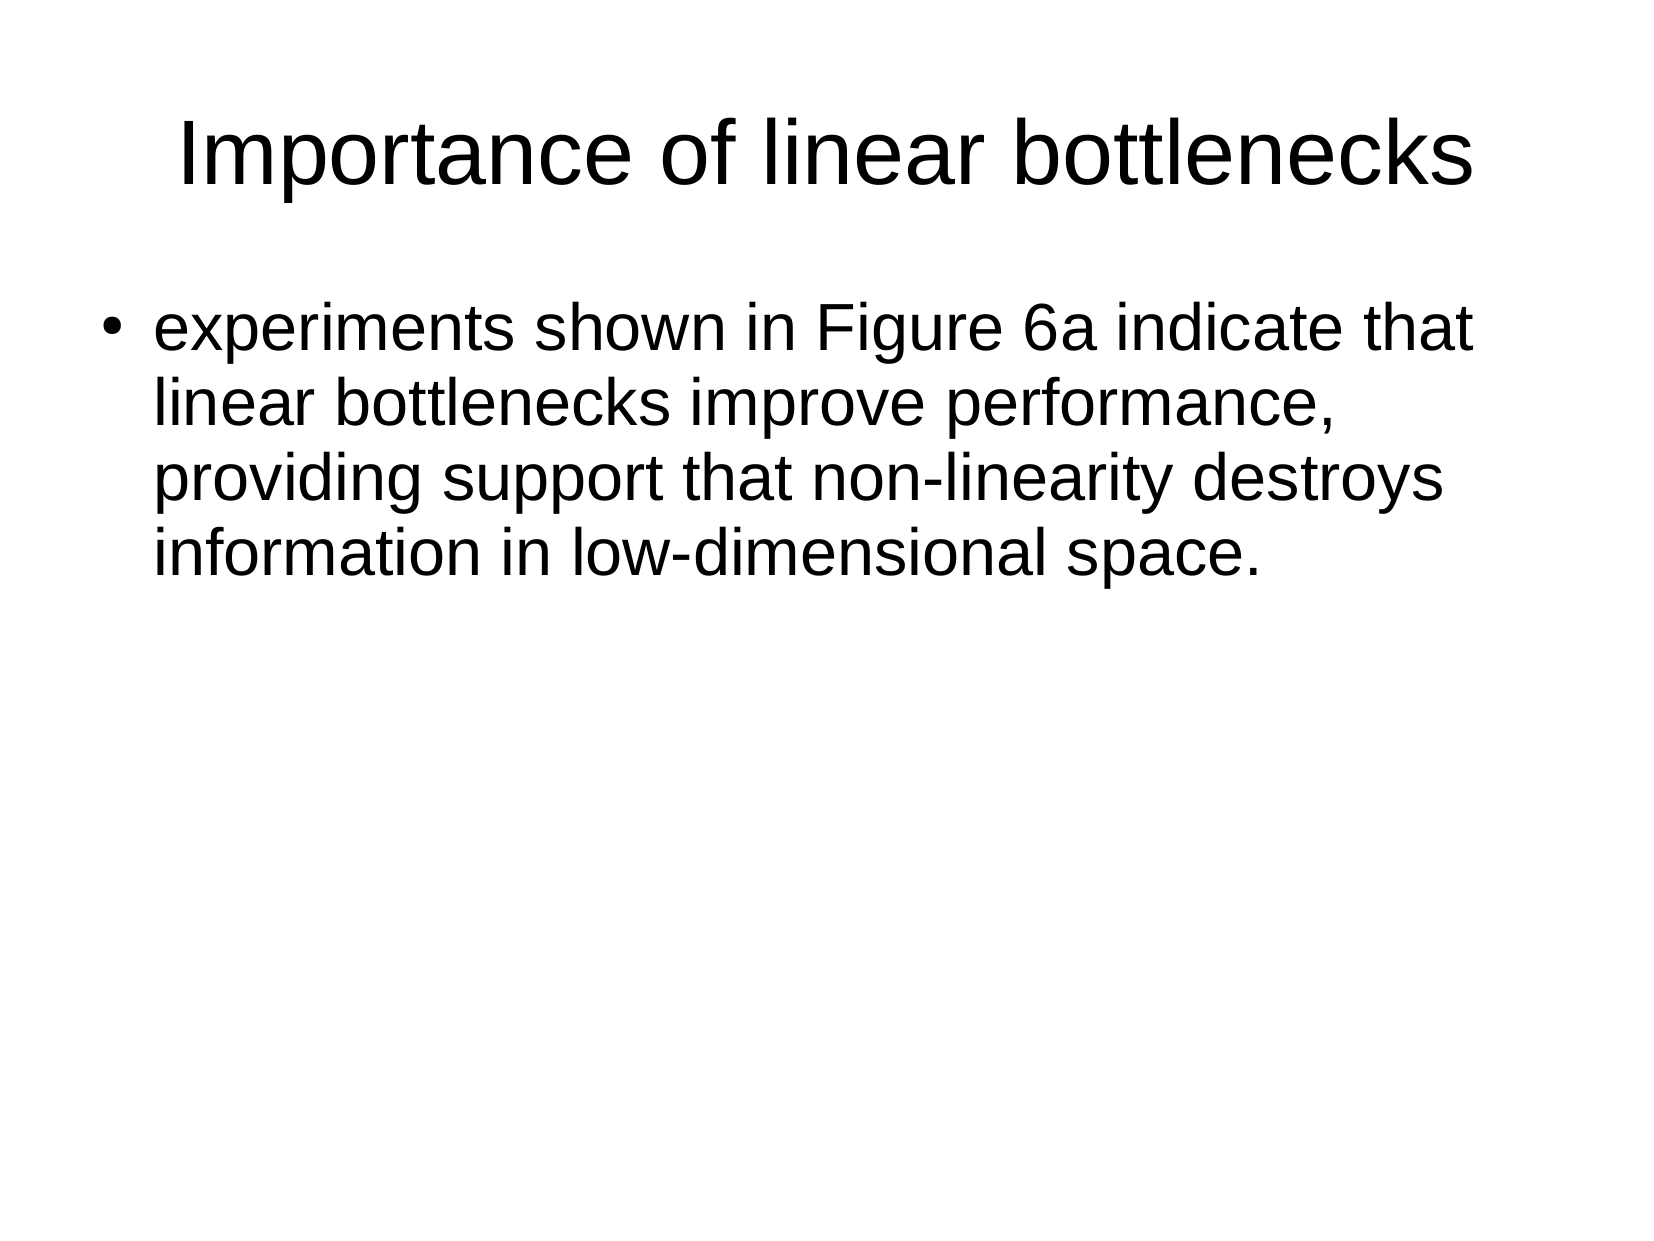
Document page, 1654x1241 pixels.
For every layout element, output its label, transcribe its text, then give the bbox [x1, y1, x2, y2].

title Importance of linear bottlenecks [82, 49, 1571, 257]
list experiments shown in Figure 6a indicate that linear bottlenecks improve performance, providing support that non-linearity destroys information in low-dimensional space. [82, 290, 1571, 1010]
